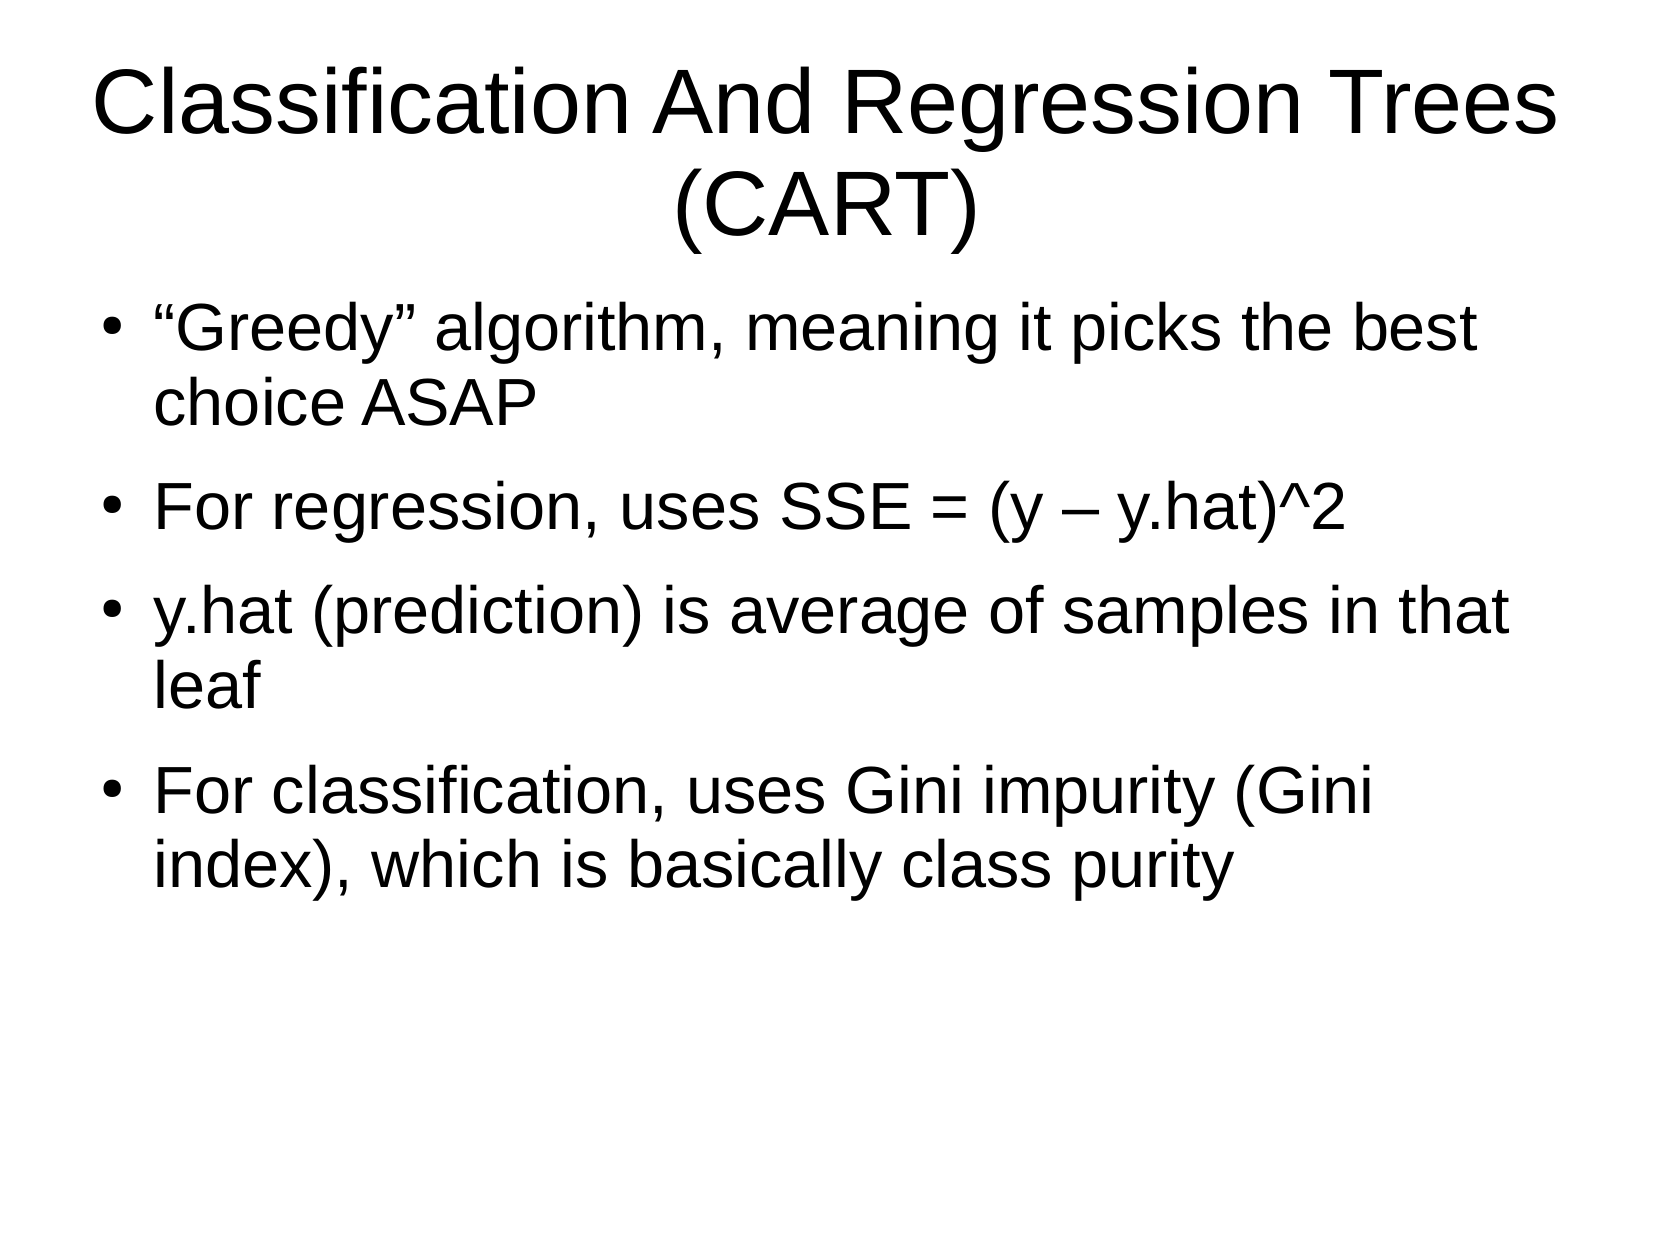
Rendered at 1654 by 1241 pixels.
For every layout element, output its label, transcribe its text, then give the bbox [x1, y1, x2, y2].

list “Greedy” algorithm, meaning it picks the best choice ASAP For regression, uses SSE = (y – y.hat)^2 y.hat (prediction) is average of samples in that leaf For classification, uses Gini impurity (Gini index), which is basically class purity [82, 290, 1571, 1010]
title Classification And Regression Trees (CART) [82, 49, 1571, 257]
